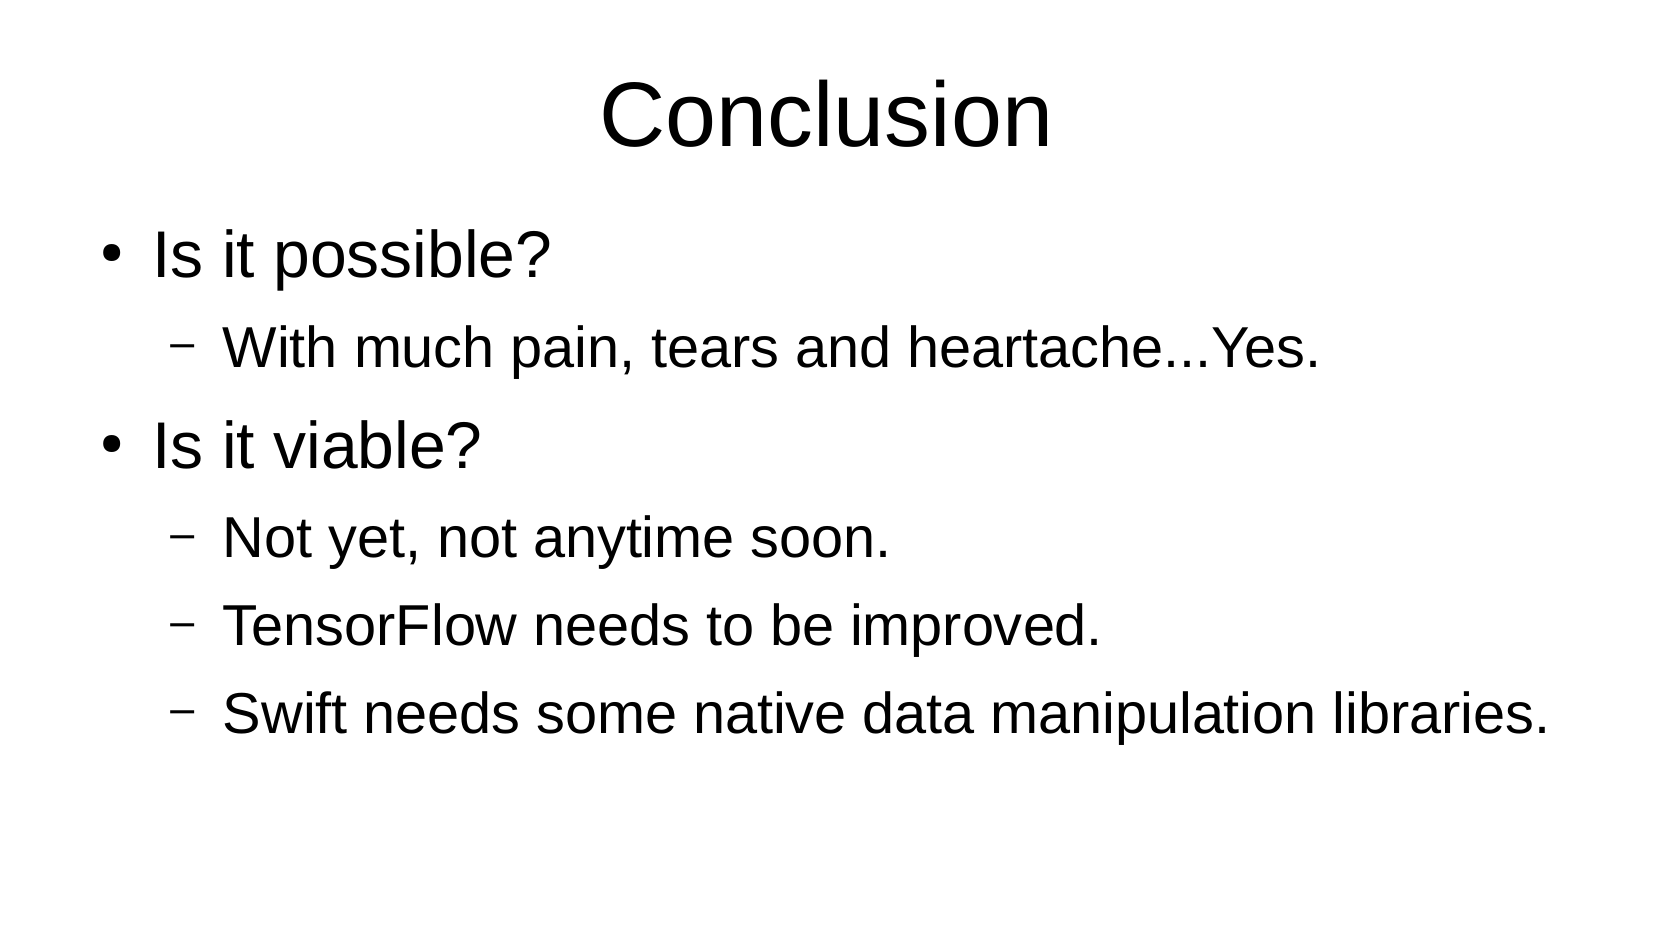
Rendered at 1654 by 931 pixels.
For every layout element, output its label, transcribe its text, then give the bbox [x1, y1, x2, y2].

list Is it possible? With much pain, tears and heartache...Yes. Is it viable? Not yet, not anytime soon. TensorFlow needs to be improved. Swift needs some native data manipulation libraries. [82, 217, 1571, 758]
title Conclusion [82, 37, 1571, 193]
